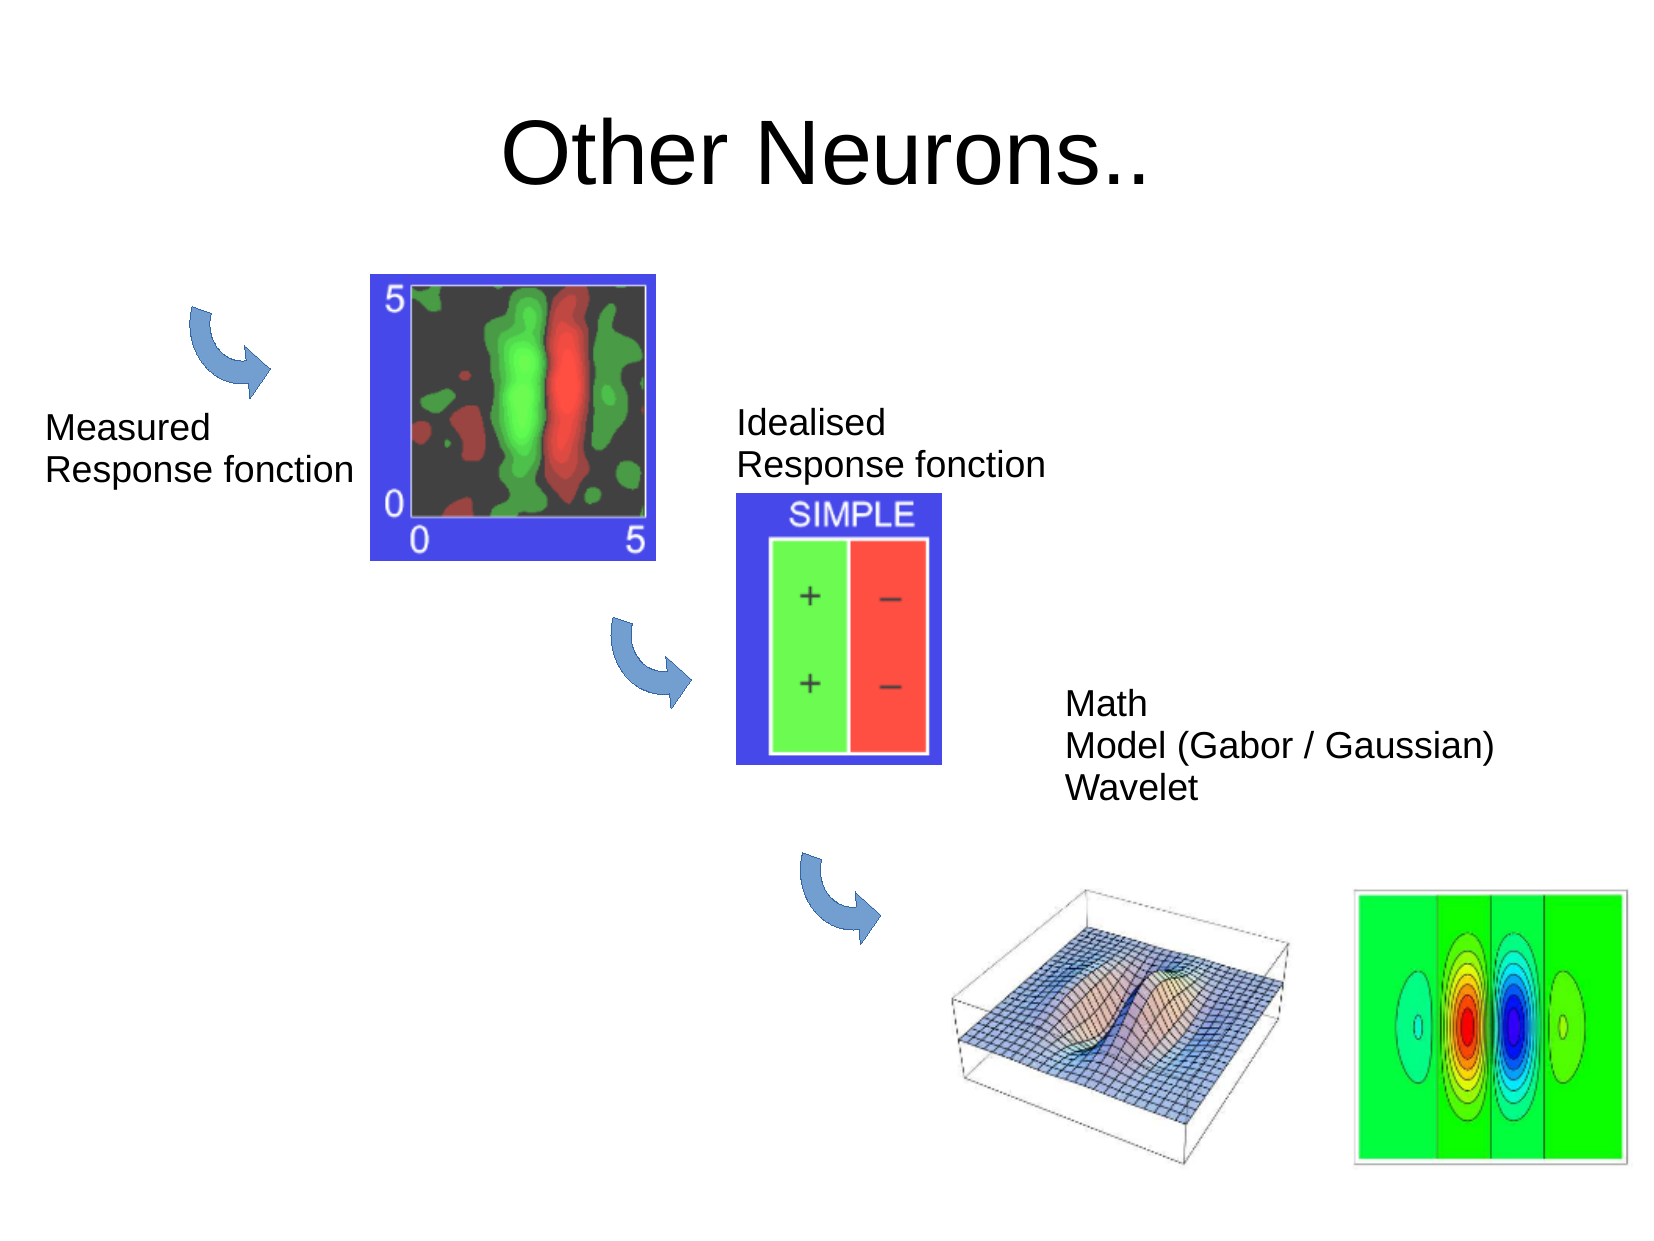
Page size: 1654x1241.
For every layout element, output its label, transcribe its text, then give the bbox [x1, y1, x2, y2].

text_box Measured Response fonction [30, 398, 370, 498]
text_box [800, 852, 881, 945]
text_box Math Model (Gabor / Gaussian) Wavelet [1050, 675, 1510, 816]
text_box [189, 306, 271, 398]
text_box Idealised Response fonction [721, 394, 1061, 494]
title Other Neurons.. [82, 49, 1571, 257]
picture [736, 493, 942, 766]
picture [905, 868, 1636, 1171]
picture [370, 274, 656, 561]
text_box [610, 617, 692, 709]
